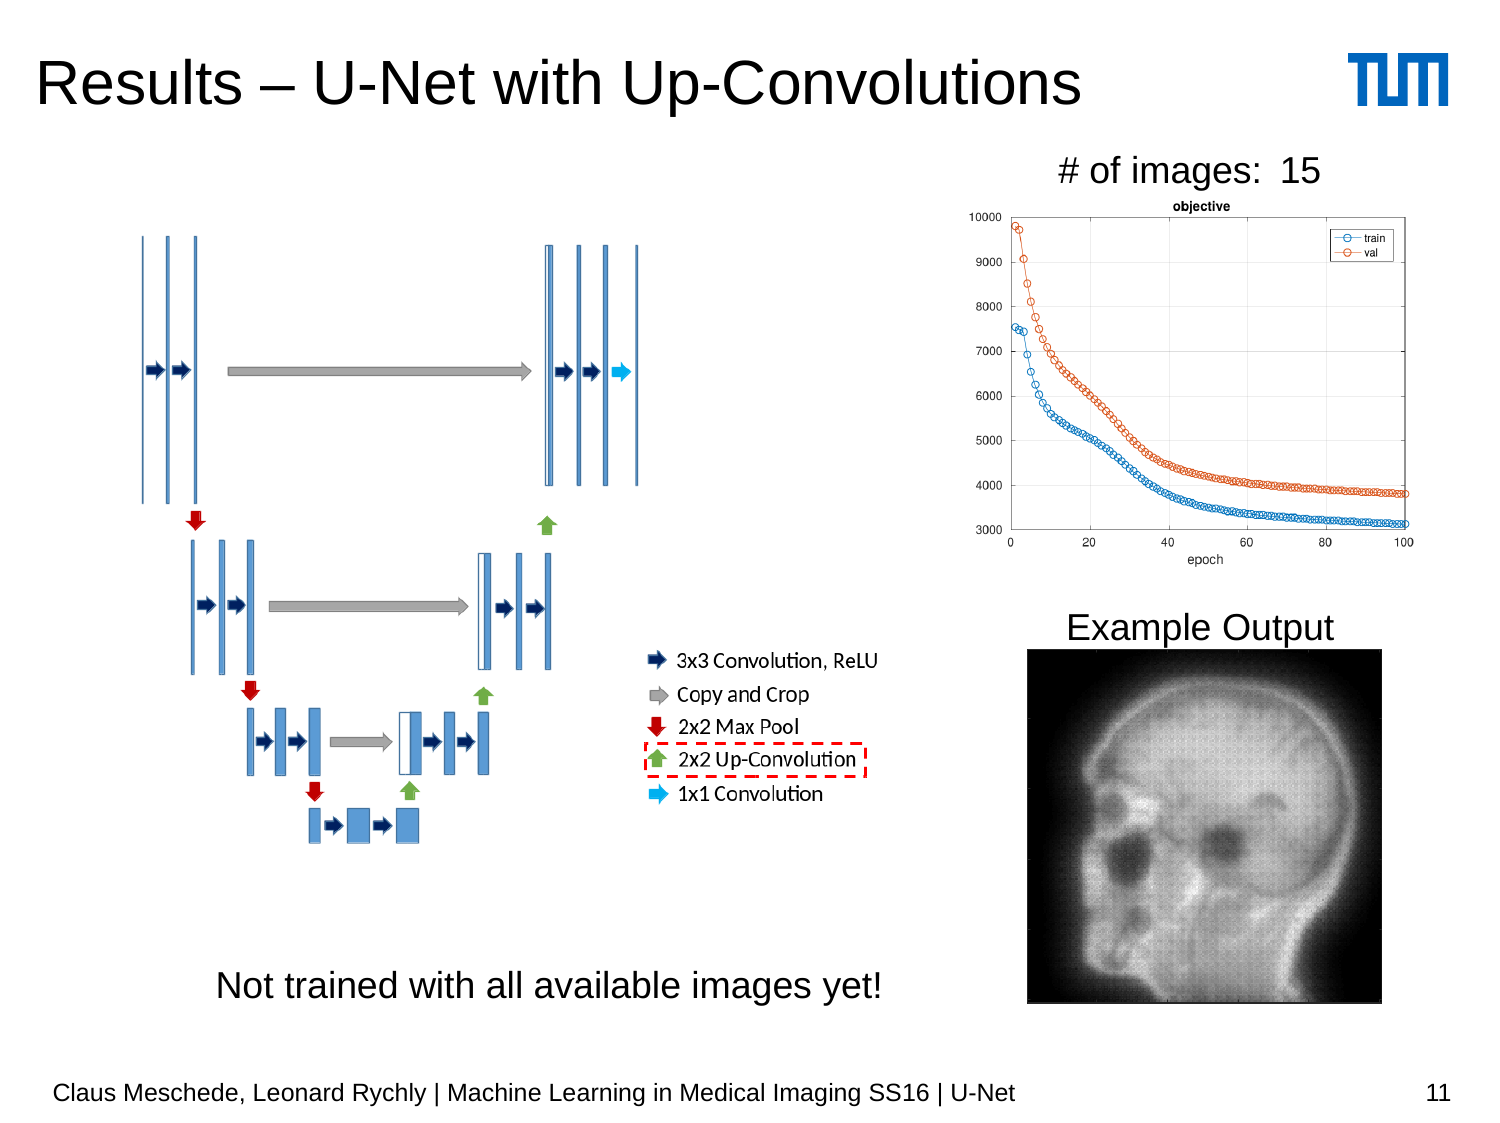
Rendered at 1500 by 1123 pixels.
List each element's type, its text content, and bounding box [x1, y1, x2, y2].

text_box # of images: 15 [1043, 141, 1341, 199]
picture [1027, 649, 1382, 1004]
picture [955, 194, 1429, 576]
picture [106, 227, 900, 895]
text_box Example Output [1051, 598, 1394, 658]
title Results – U-Net with Up-Convolutions [35, 48, 1436, 119]
text_box Not trained with all available images yet! [200, 956, 898, 1014]
